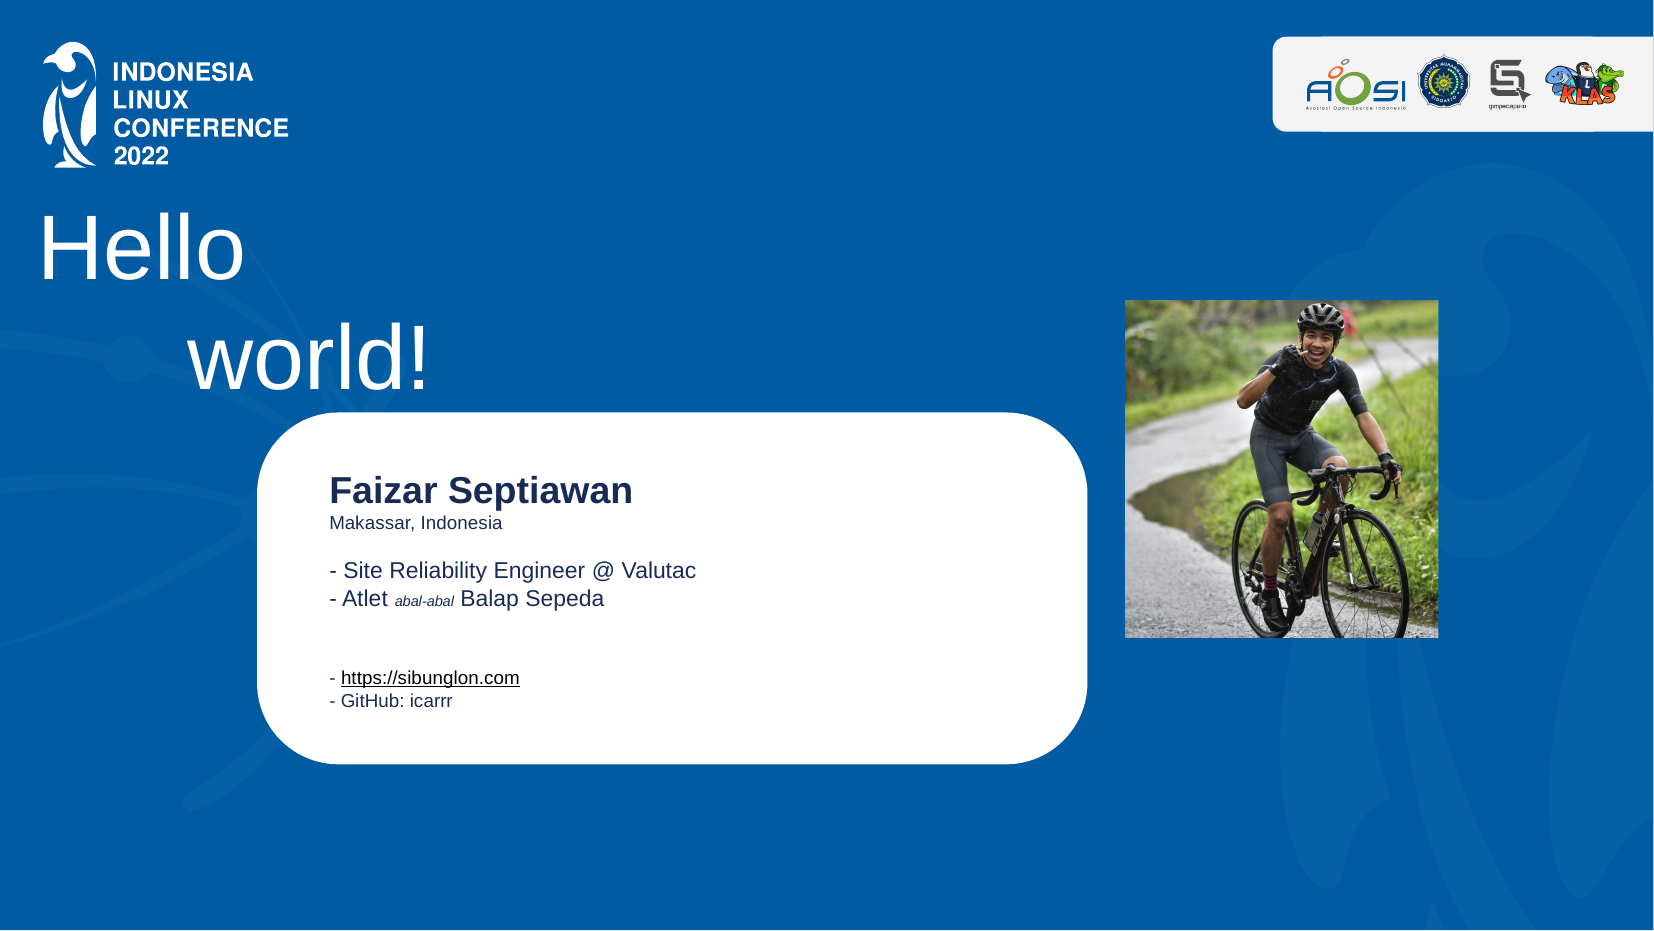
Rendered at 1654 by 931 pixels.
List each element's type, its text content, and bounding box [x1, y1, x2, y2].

text_box Hello world! [37, 187, 713, 393]
text_box [257, 425, 294, 752]
picture [1545, 62, 1624, 105]
text_box [1044, 421, 1088, 755]
picture [1125, 300, 1439, 638]
picture [1417, 54, 1471, 108]
text_box Faizar Septiawan Makassar, Indonesia - Site Reliability Engineer @ Valutac - Atlet abal-abal Balap Sepeda - https://sibunglon.com - GitHub: icarrr [294, 412, 1044, 765]
